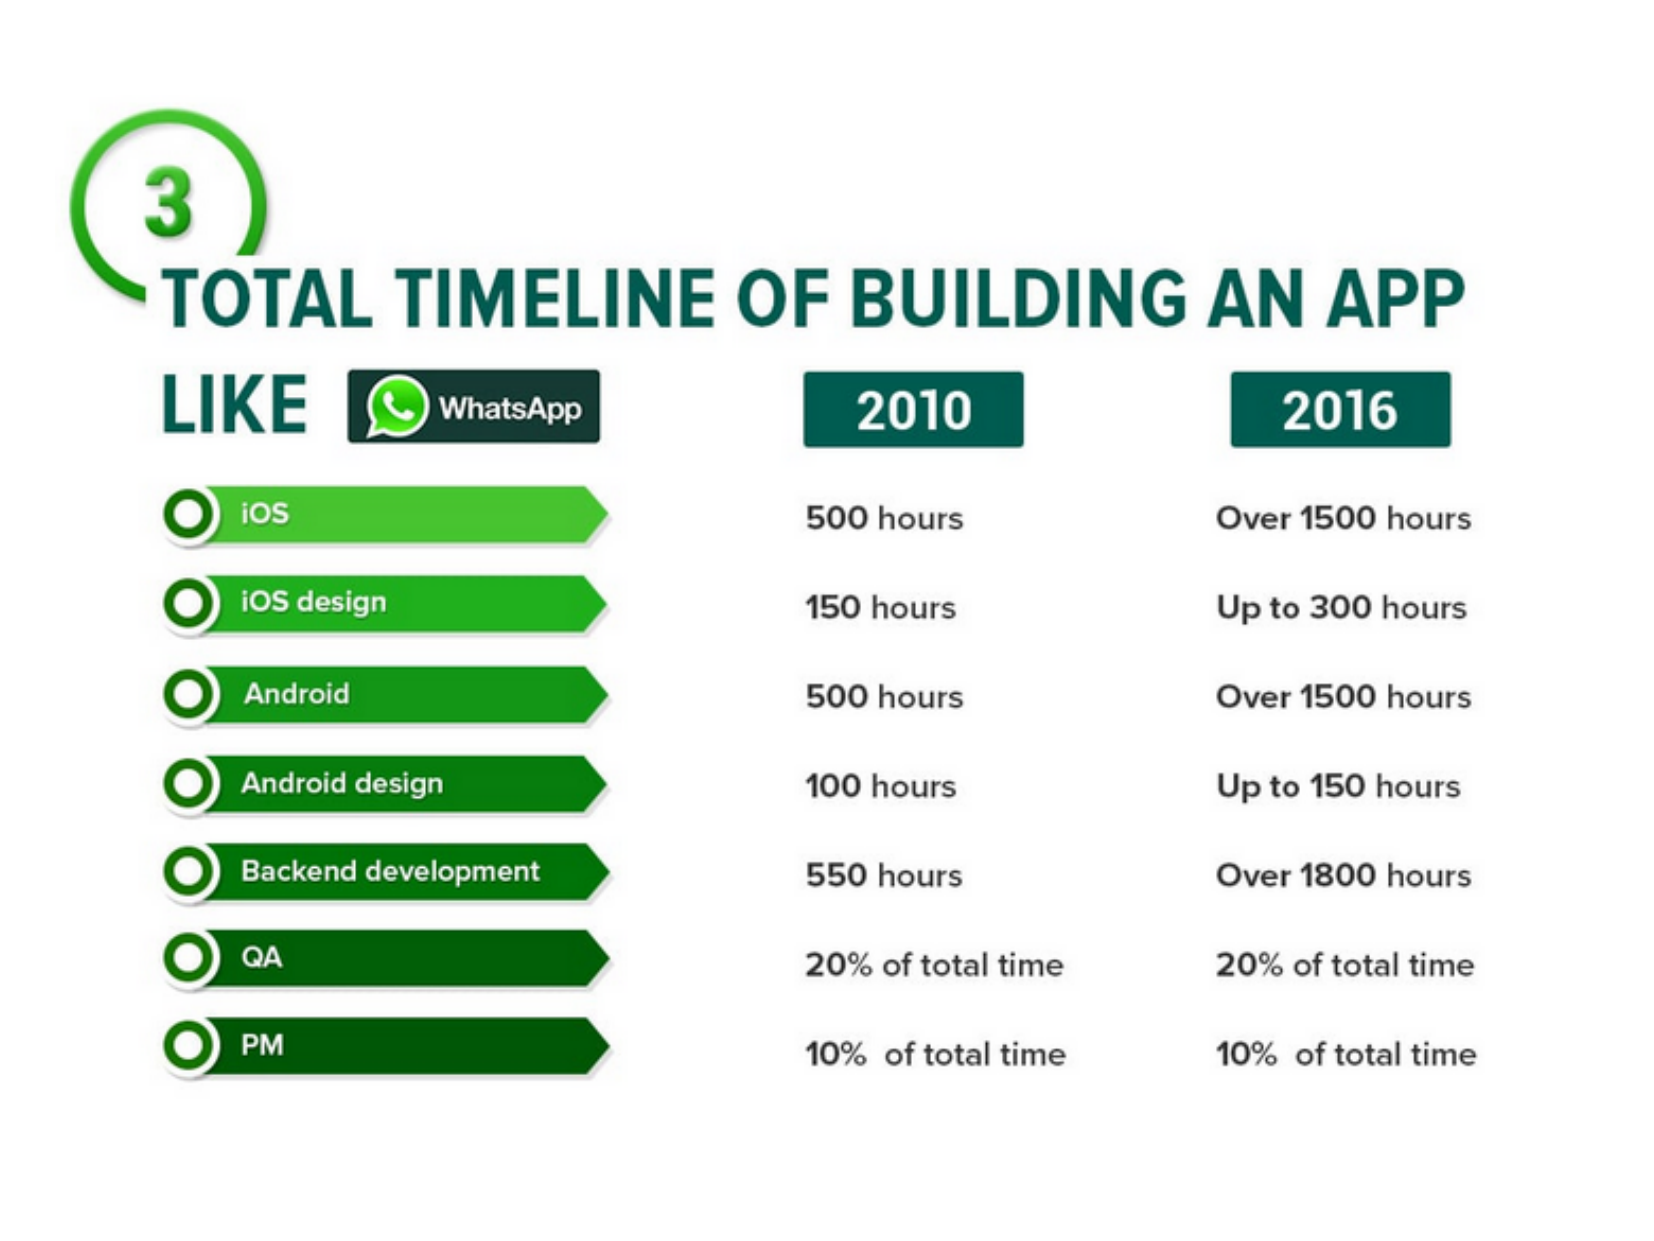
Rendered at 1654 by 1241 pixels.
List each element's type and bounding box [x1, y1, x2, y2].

picture [55, 82, 1599, 1111]
